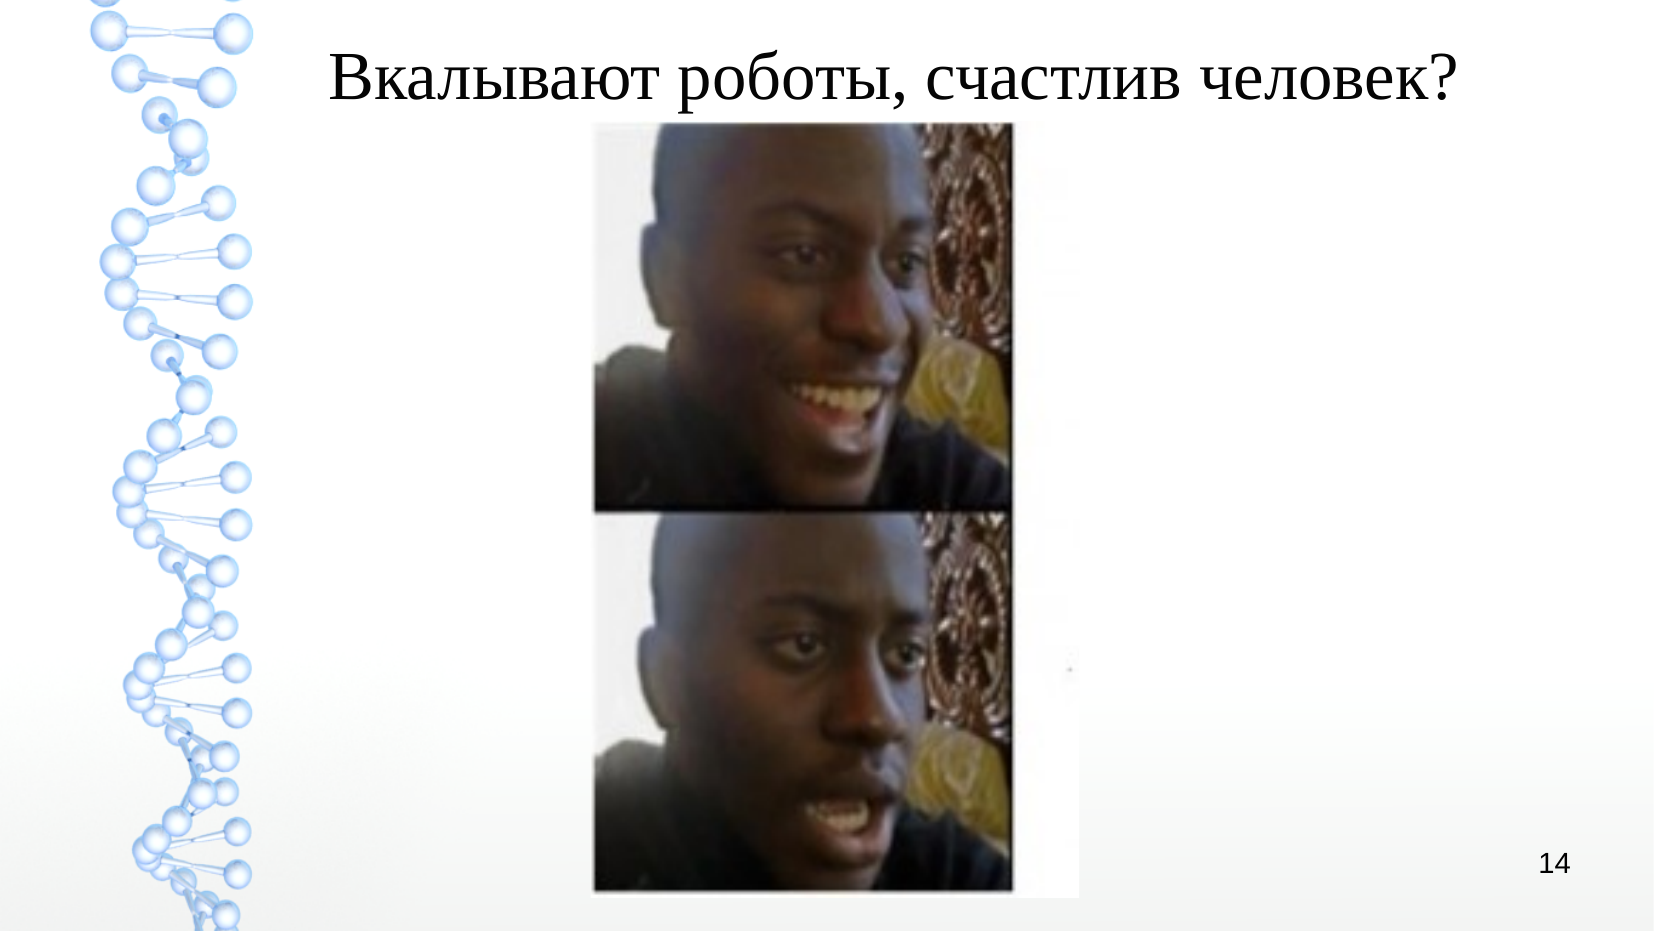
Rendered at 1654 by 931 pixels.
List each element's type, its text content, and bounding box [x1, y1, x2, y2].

title Вкалывают роботы, счастлив человек? [230, 0, 1560, 154]
picture [0, 0, 1654, 931]
